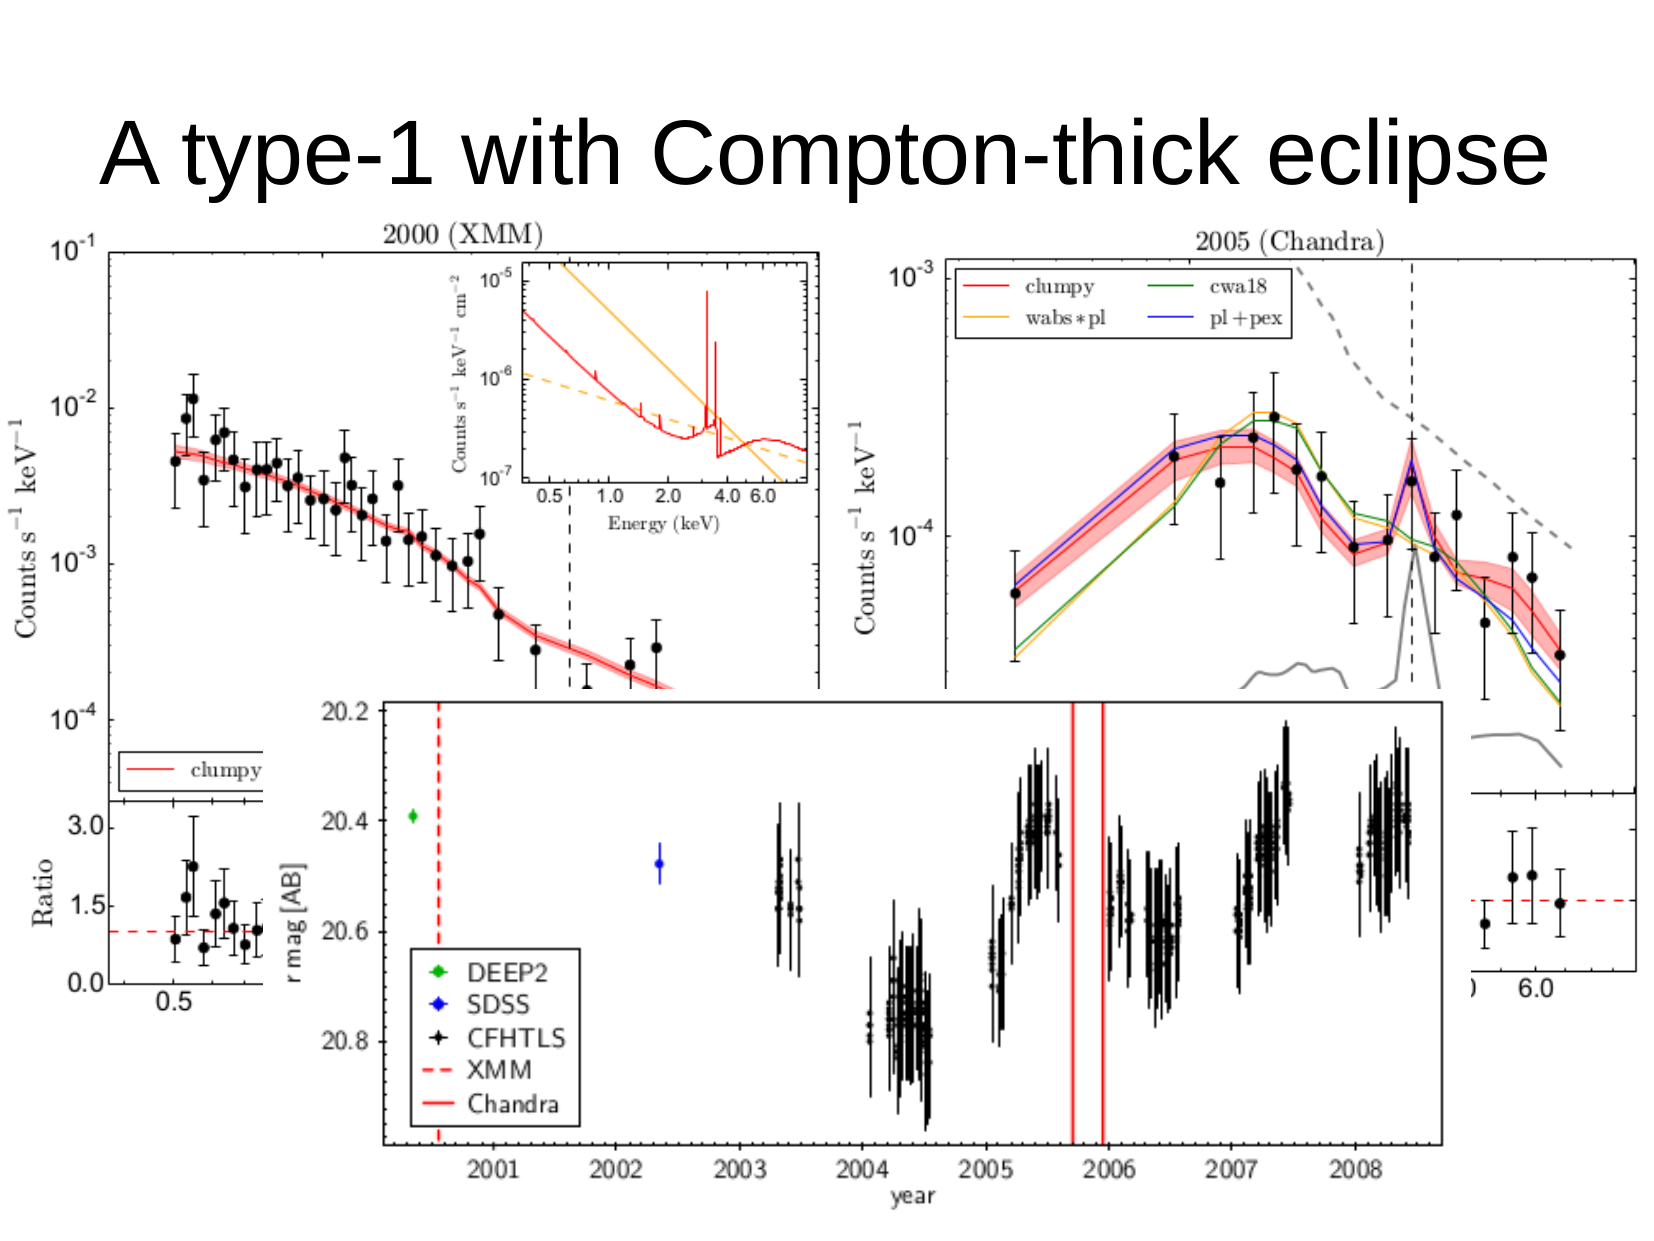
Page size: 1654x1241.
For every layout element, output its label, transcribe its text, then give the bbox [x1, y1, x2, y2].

picture [5, 213, 1652, 1227]
title A type-1 with Compton-thick eclipse [82, 49, 1571, 219]
